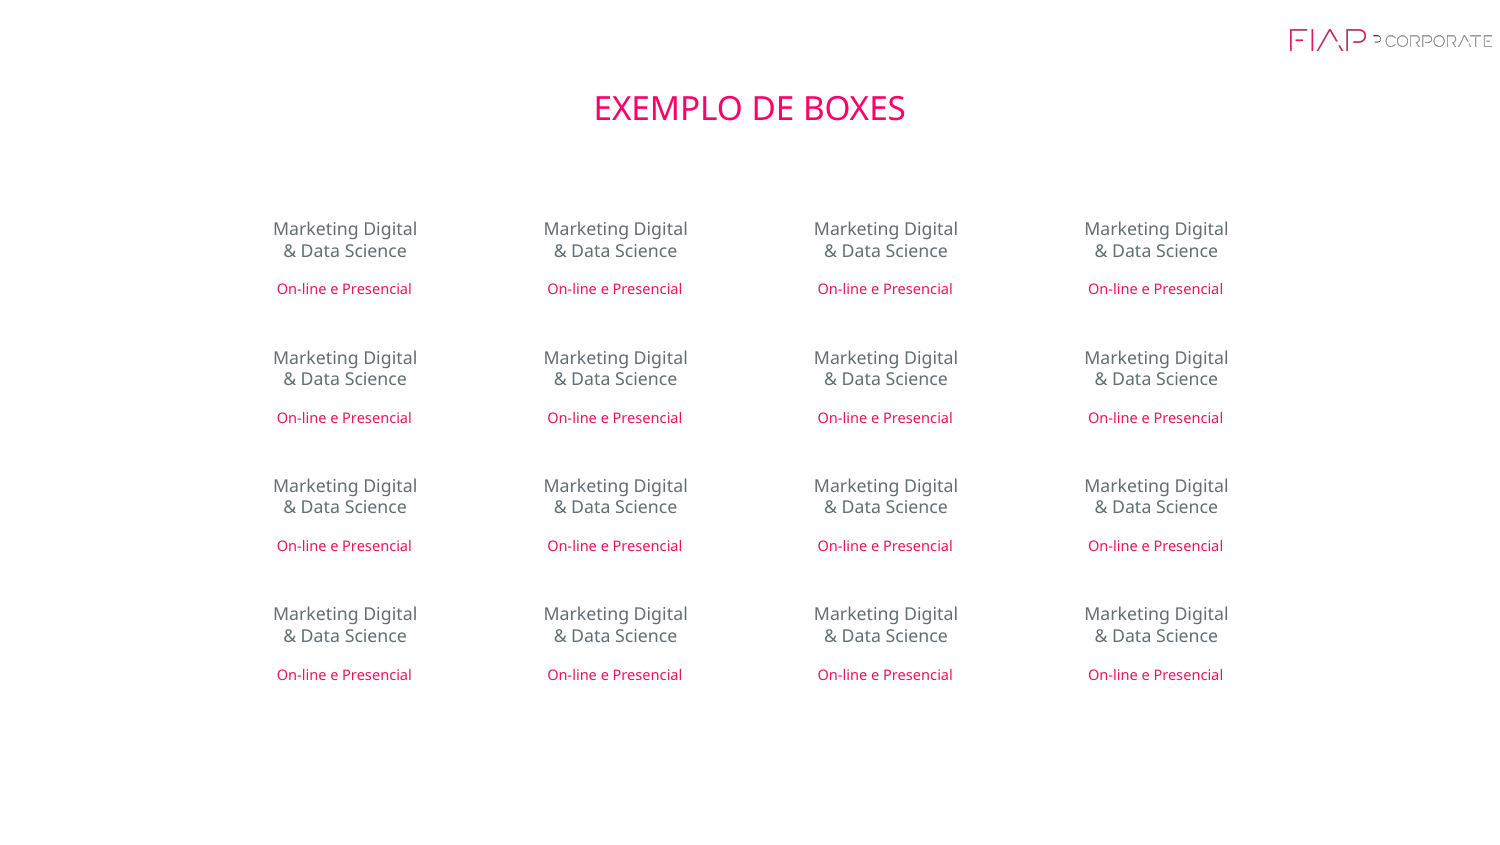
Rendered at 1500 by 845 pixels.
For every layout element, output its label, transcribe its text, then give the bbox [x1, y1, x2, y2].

text_box On-line e Presencial [763, 397, 1008, 434]
text_box On-line e Presencial [1033, 654, 1278, 691]
text_box On-line e Presencial [492, 397, 737, 434]
text_box On-line e Presencial [222, 526, 467, 563]
text_box On-line e Presencial [763, 269, 1008, 306]
text_box Marketing Digital & Data Science [764, 210, 1008, 269]
text_box Marketing Digital & Data Science [494, 595, 737, 654]
text_box On-line e Presencial [1033, 397, 1278, 434]
text_box Marketing Digital & Data Science [1035, 467, 1278, 525]
text_box On-line e Presencial [492, 526, 737, 563]
text_box Marketing Digital & Data Science [494, 210, 737, 269]
text_box Marketing Digital & Data Science [494, 467, 737, 525]
picture [1290, 29, 1366, 51]
text_box On-line e Presencial [222, 397, 467, 434]
text_box Marketing Digital & Data Science [223, 210, 467, 269]
text_box On-line e Presencial [492, 269, 737, 306]
text_box On-line e Presencial [763, 526, 1008, 563]
text_box On-line e Presencial [222, 654, 467, 691]
text_box Marketing Digital & Data Science [223, 595, 467, 654]
text_box On-line e Presencial [763, 654, 1008, 691]
text_box Exemplo de boxes [0, 80, 1500, 135]
text_box Marketing Digital & Data Science [764, 339, 1008, 397]
text_box Marketing Digital & Data Science [223, 467, 467, 525]
text_box Marketing Digital & Data Science [1035, 595, 1278, 654]
text_box Marketing Digital & Data Science [494, 339, 737, 397]
text_box On-line e Presencial [492, 654, 737, 691]
picture [1373, 34, 1492, 47]
text_box On-line e Presencial [1033, 269, 1278, 306]
text_box On-line e Presencial [222, 269, 467, 306]
text_box On-line e Presencial [1033, 526, 1278, 563]
text_box Marketing Digital & Data Science [1035, 339, 1278, 397]
text_box Marketing Digital & Data Science [223, 339, 467, 397]
text_box Marketing Digital & Data Science [764, 595, 1008, 654]
text_box Marketing Digital & Data Science [1035, 210, 1278, 269]
text_box Marketing Digital & Data Science [764, 467, 1008, 525]
